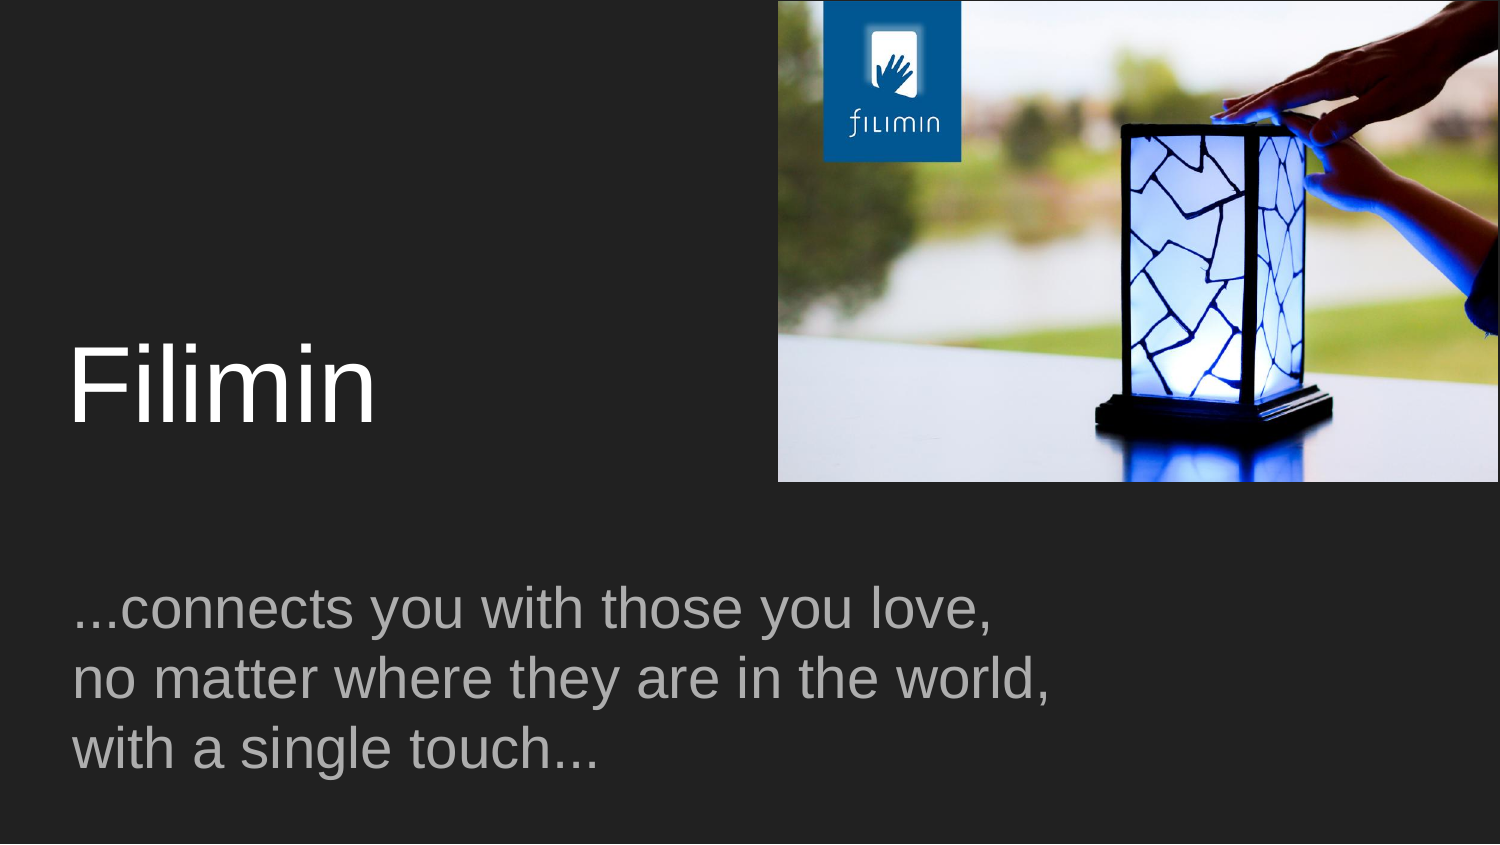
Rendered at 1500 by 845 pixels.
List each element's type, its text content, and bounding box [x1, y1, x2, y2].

title Filimin [51, 122, 778, 460]
subtitle ...connects you with those you love, no matter where they are in the world, with a single touch... [57, 555, 1456, 686]
picture [778, 1, 1498, 482]
